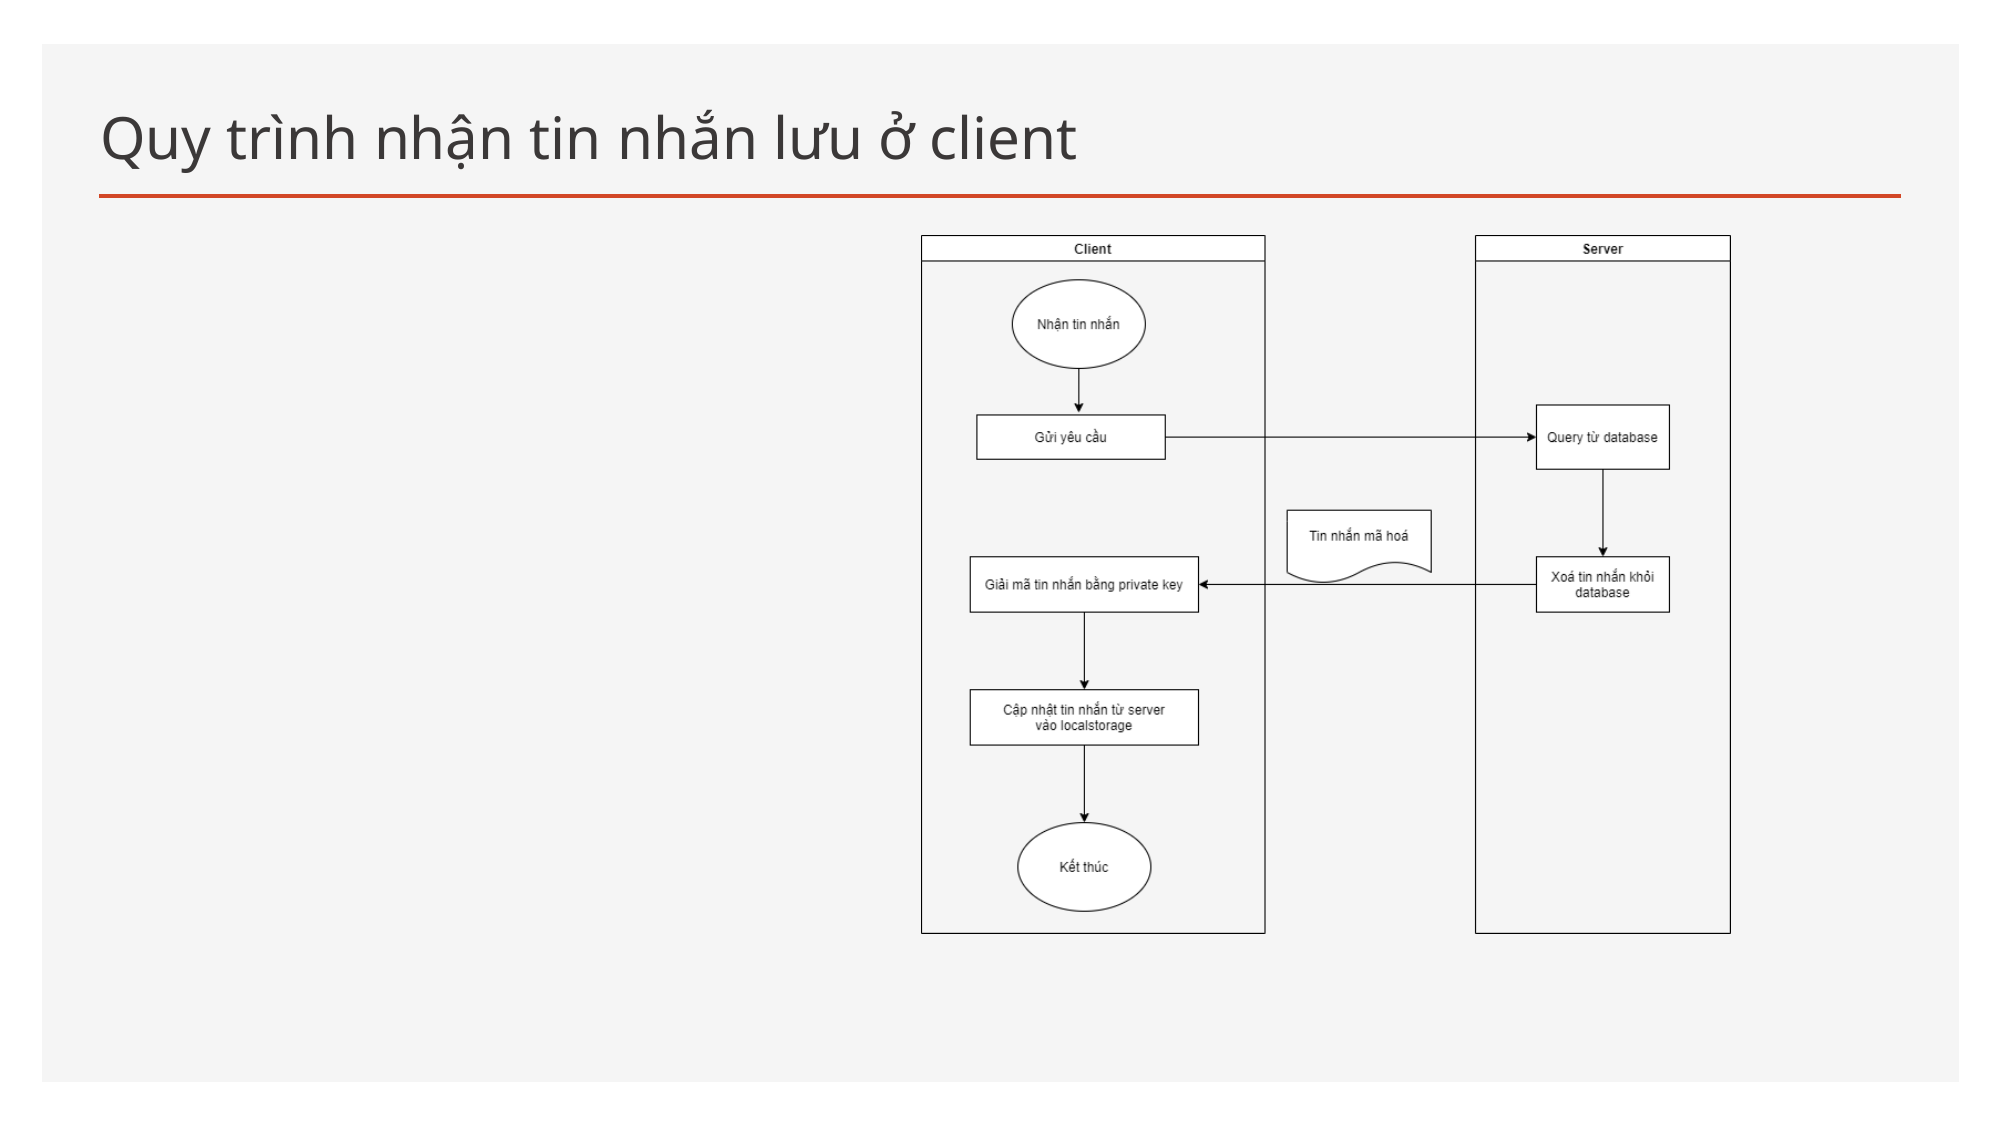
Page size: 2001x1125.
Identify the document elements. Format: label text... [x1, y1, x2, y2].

title Quy trình nhận tin nhắn lưu ở client [85, 73, 1214, 179]
picture [921, 235, 1731, 934]
